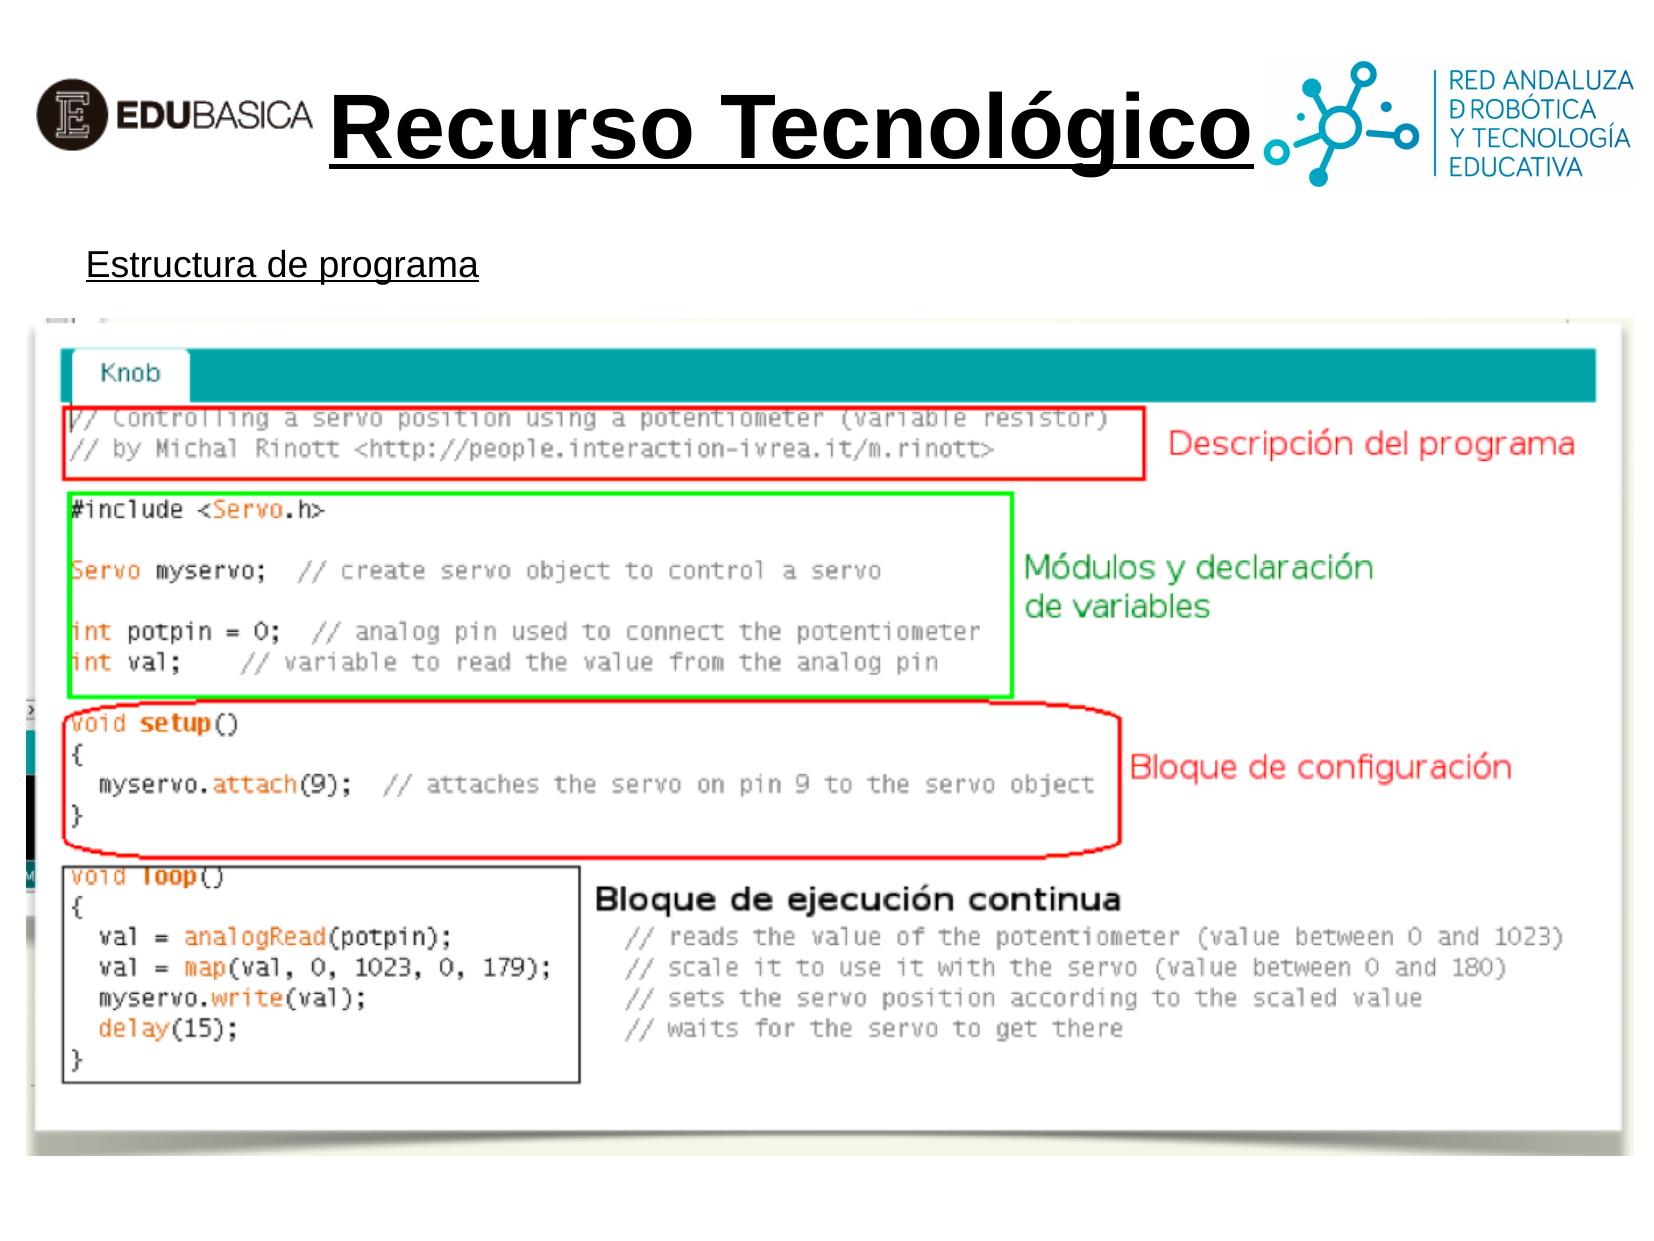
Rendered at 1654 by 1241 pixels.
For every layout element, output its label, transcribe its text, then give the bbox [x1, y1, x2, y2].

picture [26, 318, 1634, 1156]
picture [35, 77, 316, 154]
title Recurso Tecnológico [47, 23, 1536, 231]
text_box Estructura de programa [70, 236, 494, 294]
picture [1263, 59, 1636, 190]
